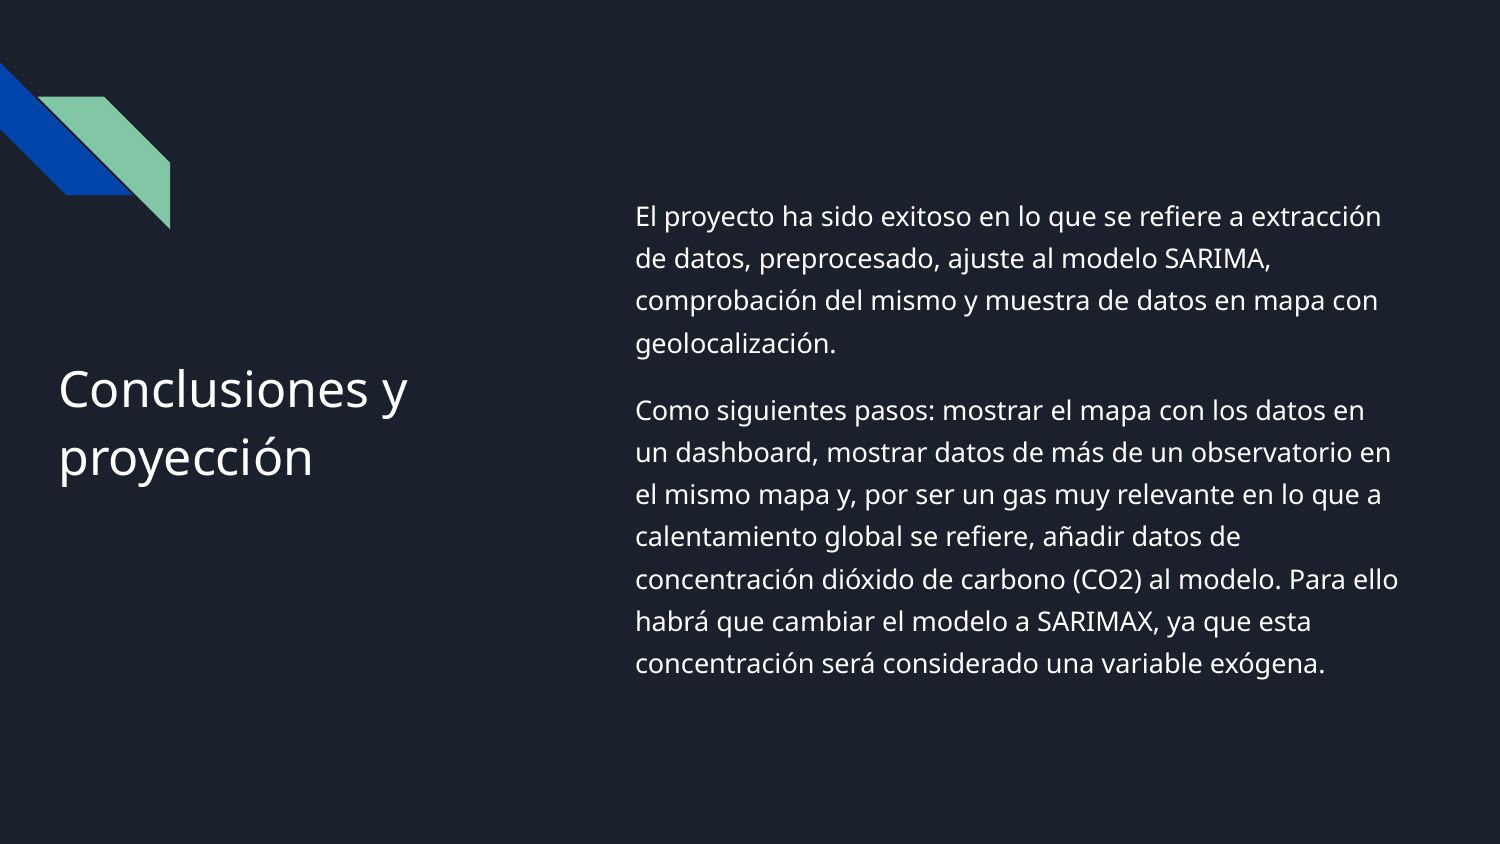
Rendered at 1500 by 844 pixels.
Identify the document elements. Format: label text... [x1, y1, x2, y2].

list El proyecto ha sido exitoso en lo que se refiere a extracción de datos, preprocesado, ajuste al modelo SARIMA, comprobación del mismo y muestra de datos en mapa con geolocalización. Como siguientes pasos: mostrar el mapa con los datos en un dashboard, mostrar datos de más de un observatorio en el mismo mapa y, por ser un gas muy relevante en lo que a calentamiento global se refiere, añadir datos de concentración dióxido de carbono (CO2) al modelo. Para ello habrá que cambiar el modelo a SARIMAX, ya que esta concentración será considerado una variable exógena. [620, 177, 1418, 709]
title Conclusiones y proyección [43, 298, 620, 546]
